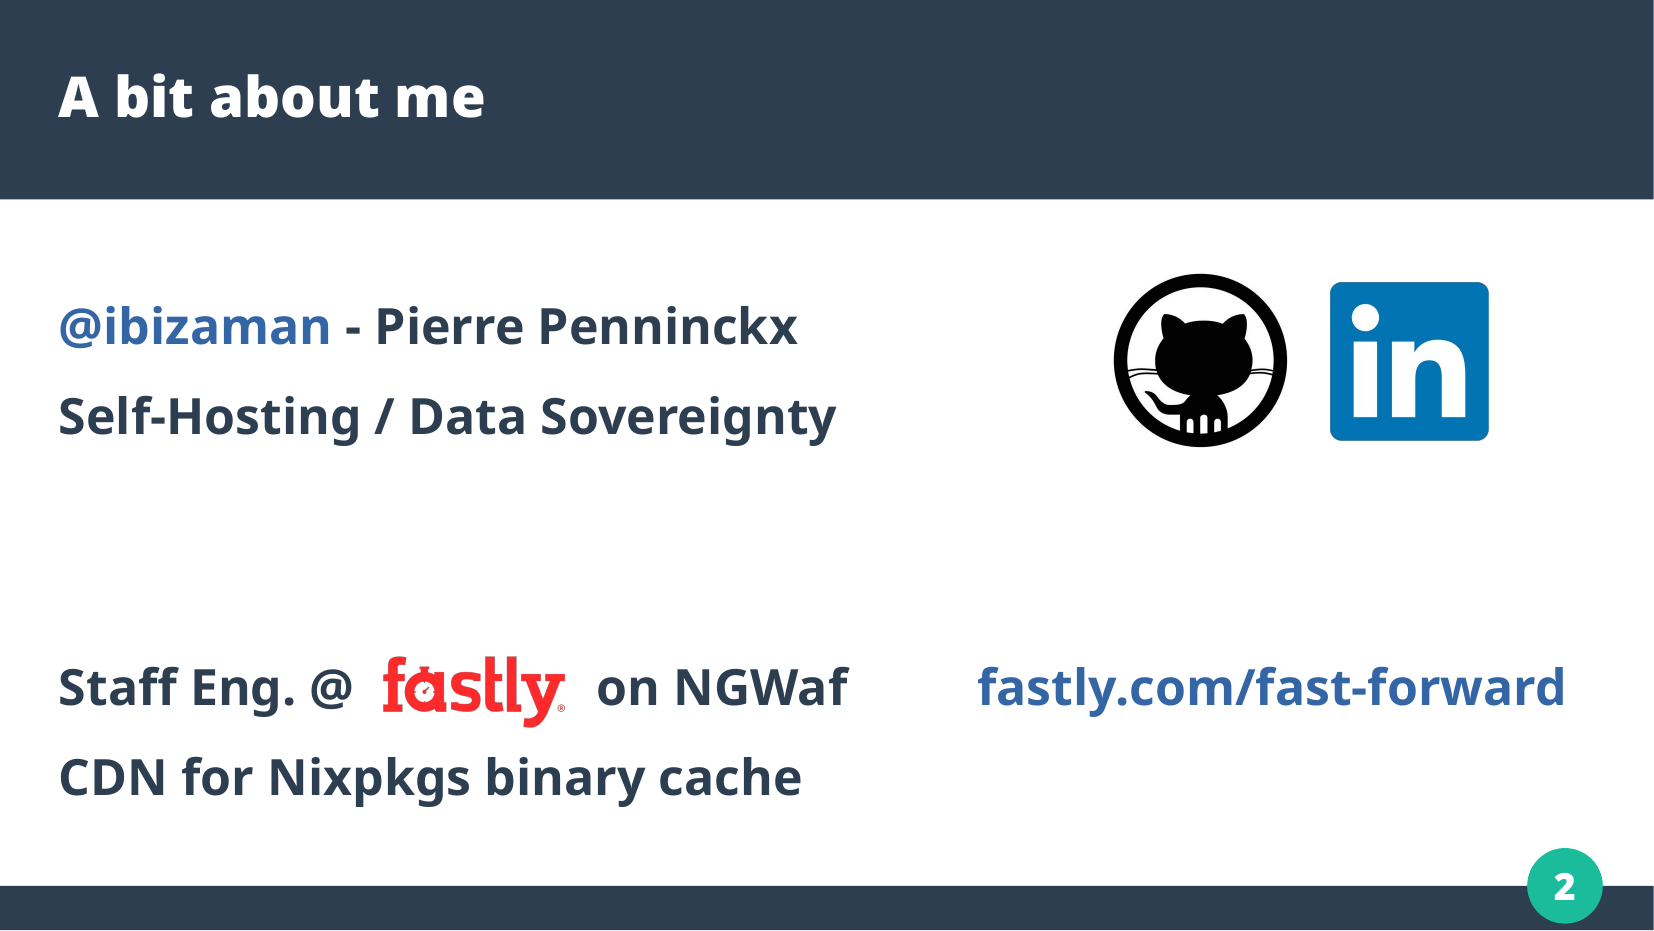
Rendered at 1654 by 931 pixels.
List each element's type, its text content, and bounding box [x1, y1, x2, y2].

picture [374, 648, 574, 735]
picture [1112, 272, 1291, 451]
picture [1337, 288, 1483, 432]
list @ibizaman - Pierre Penninckx Self-Hosting / Data Sovereignty Staff Eng. @ on NGWaf fastly.com/fast-forward CDN for Nixpkgs binary cache [59, 290, 1595, 911]
picture [1329, 281, 1489, 441]
title A bit about me [59, 37, 1595, 155]
